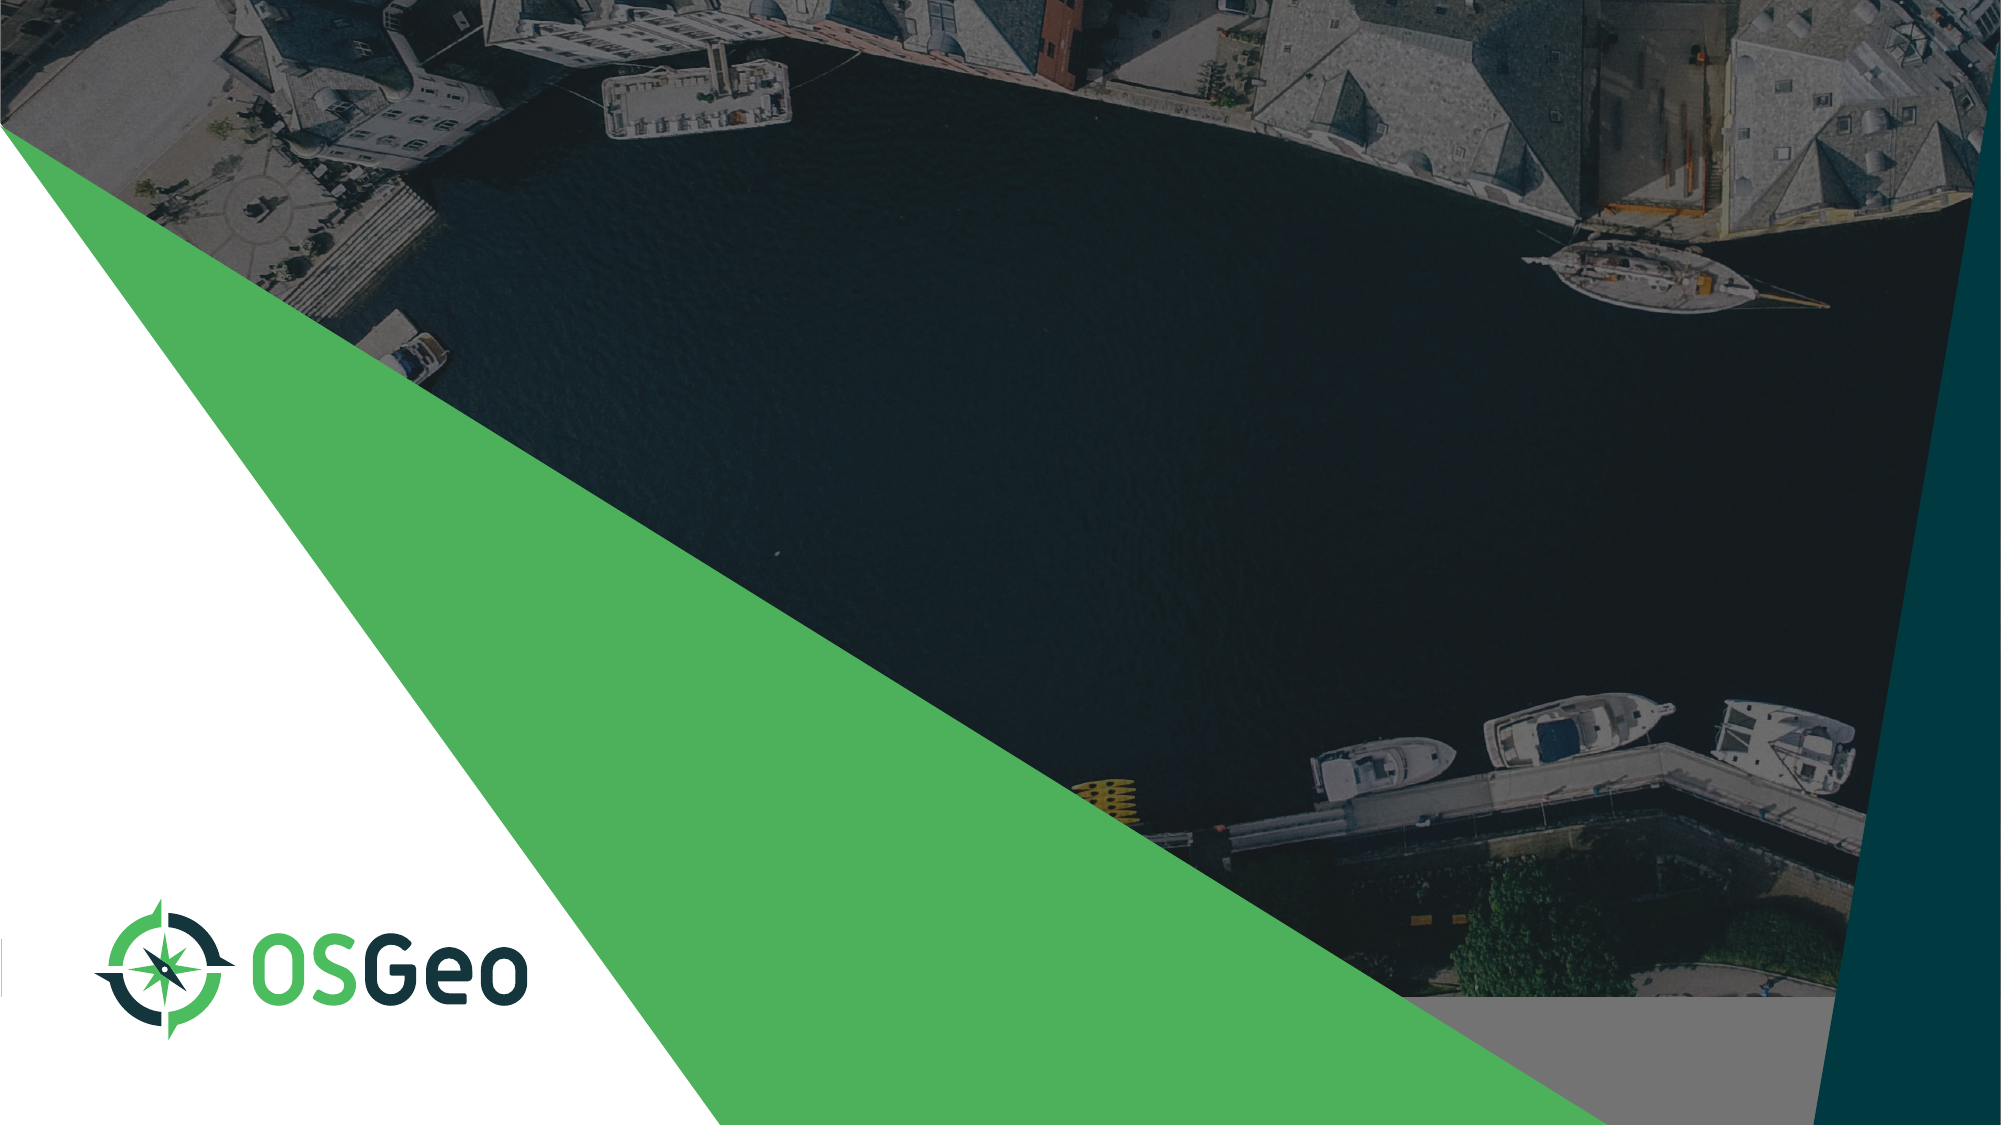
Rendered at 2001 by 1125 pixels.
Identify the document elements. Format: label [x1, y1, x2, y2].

picture [1, 0, 2001, 997]
